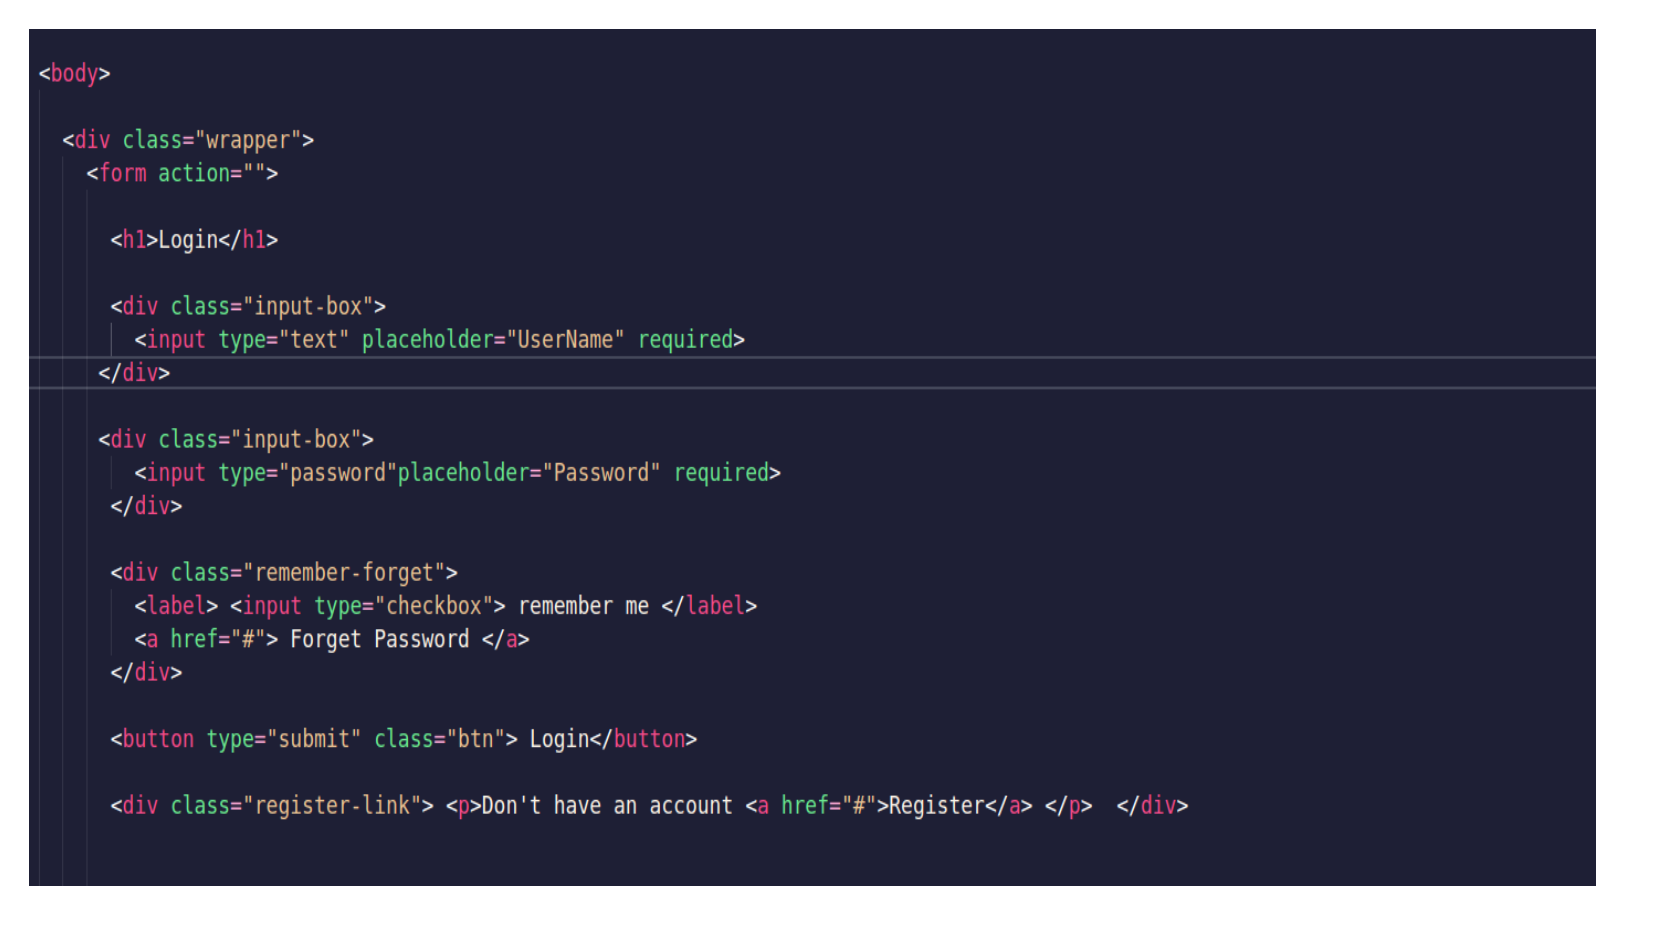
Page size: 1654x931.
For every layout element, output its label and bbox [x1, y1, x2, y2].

picture [29, 29, 1596, 886]
